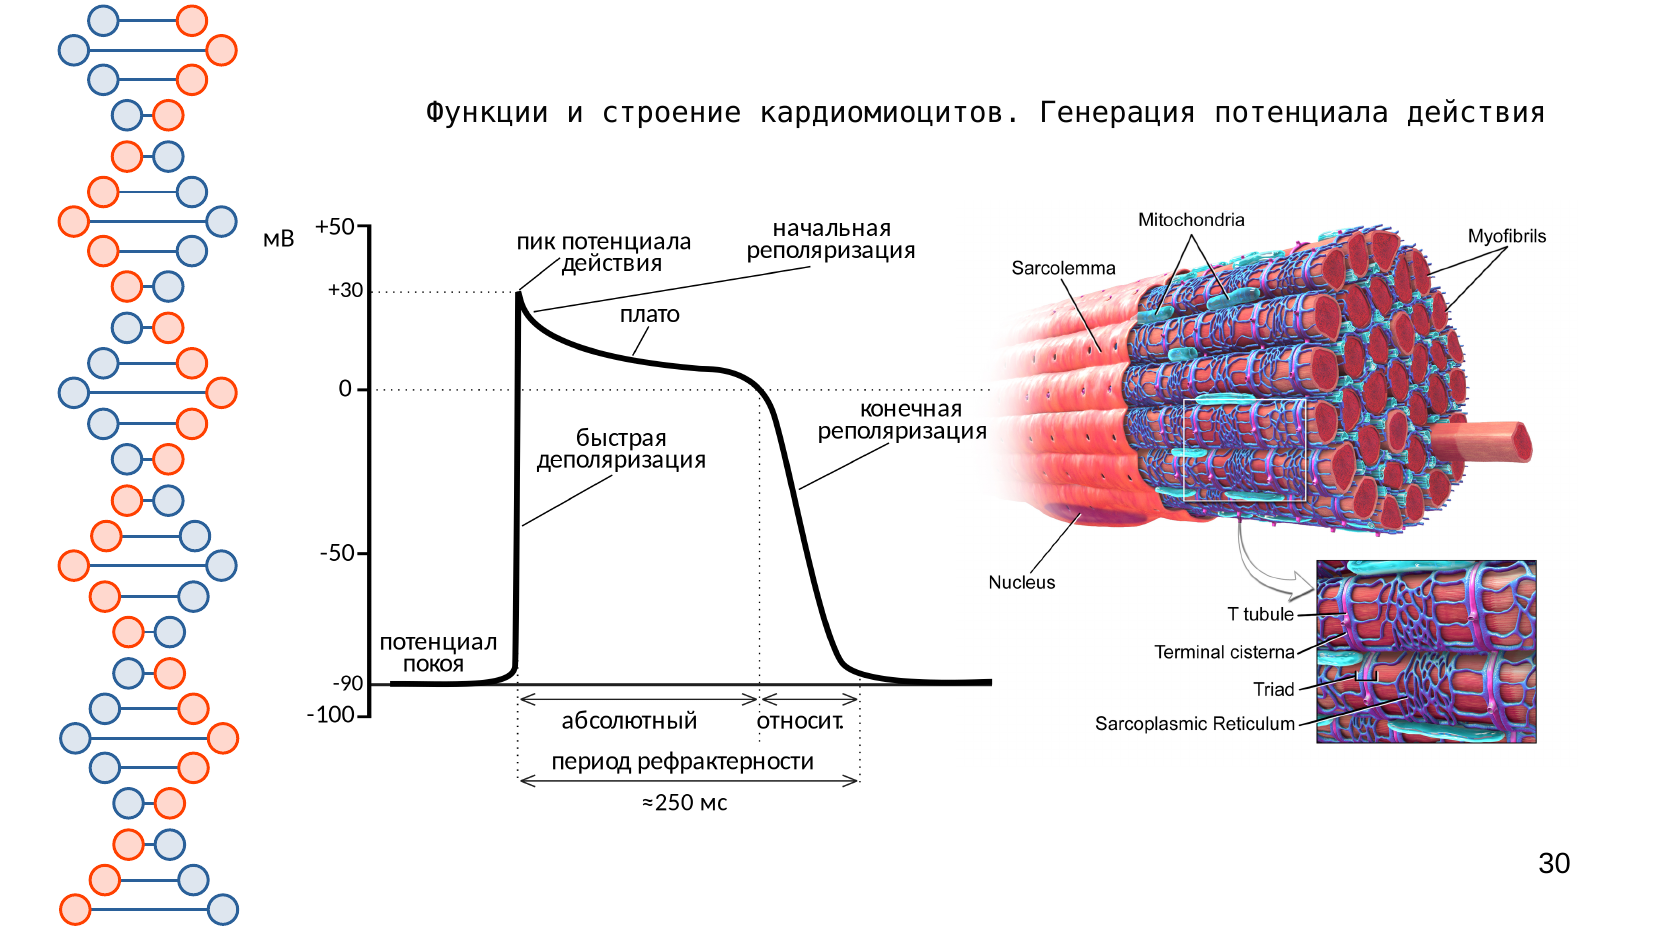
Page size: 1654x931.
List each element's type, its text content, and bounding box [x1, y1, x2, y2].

title Функции и строение кардиомиоцитов. Генерация потенциала действия [265, 35, 1595, 189]
picture [248, 198, 1578, 839]
